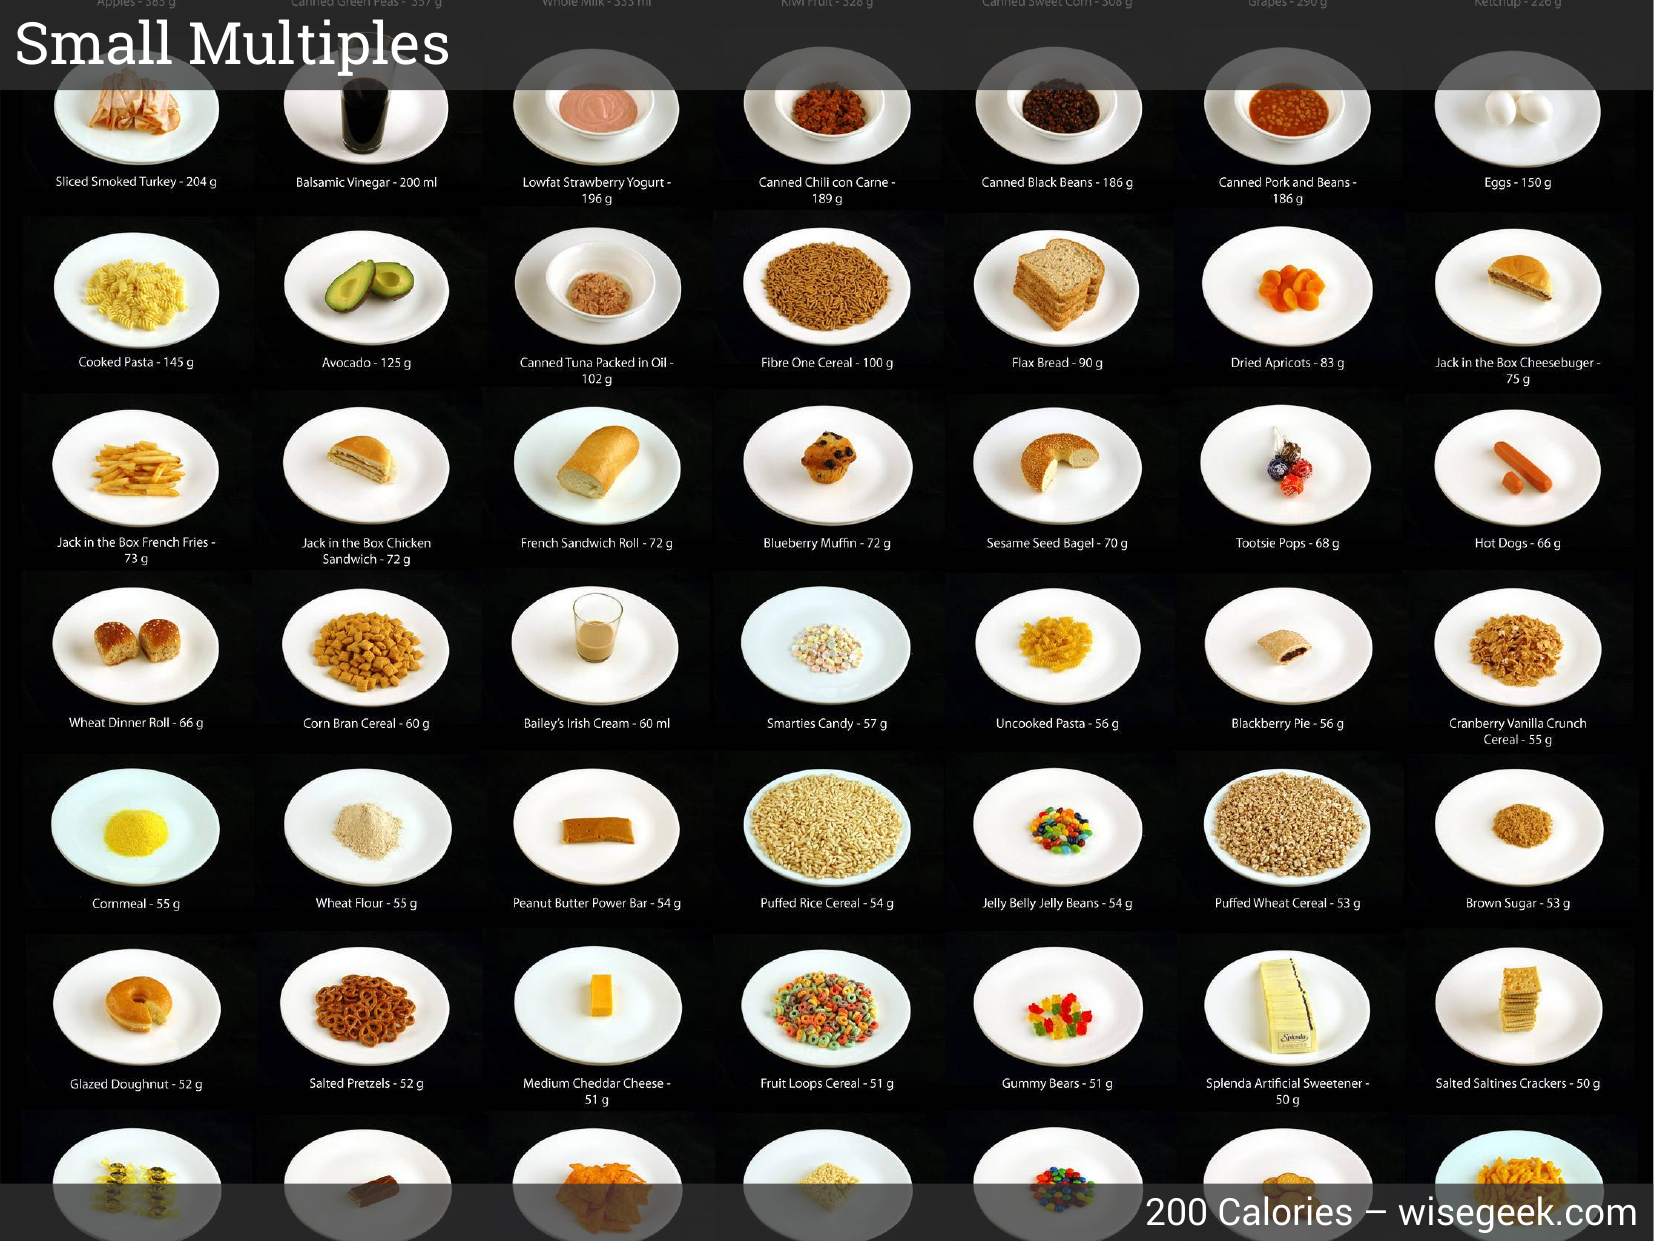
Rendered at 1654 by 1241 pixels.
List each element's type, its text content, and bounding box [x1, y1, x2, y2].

text_box Small Multiples [0, 0, 1654, 89]
text_box 200 Calories – wisegeek.com [0, 1183, 1654, 1241]
picture [0, 91, 1654, 1183]
